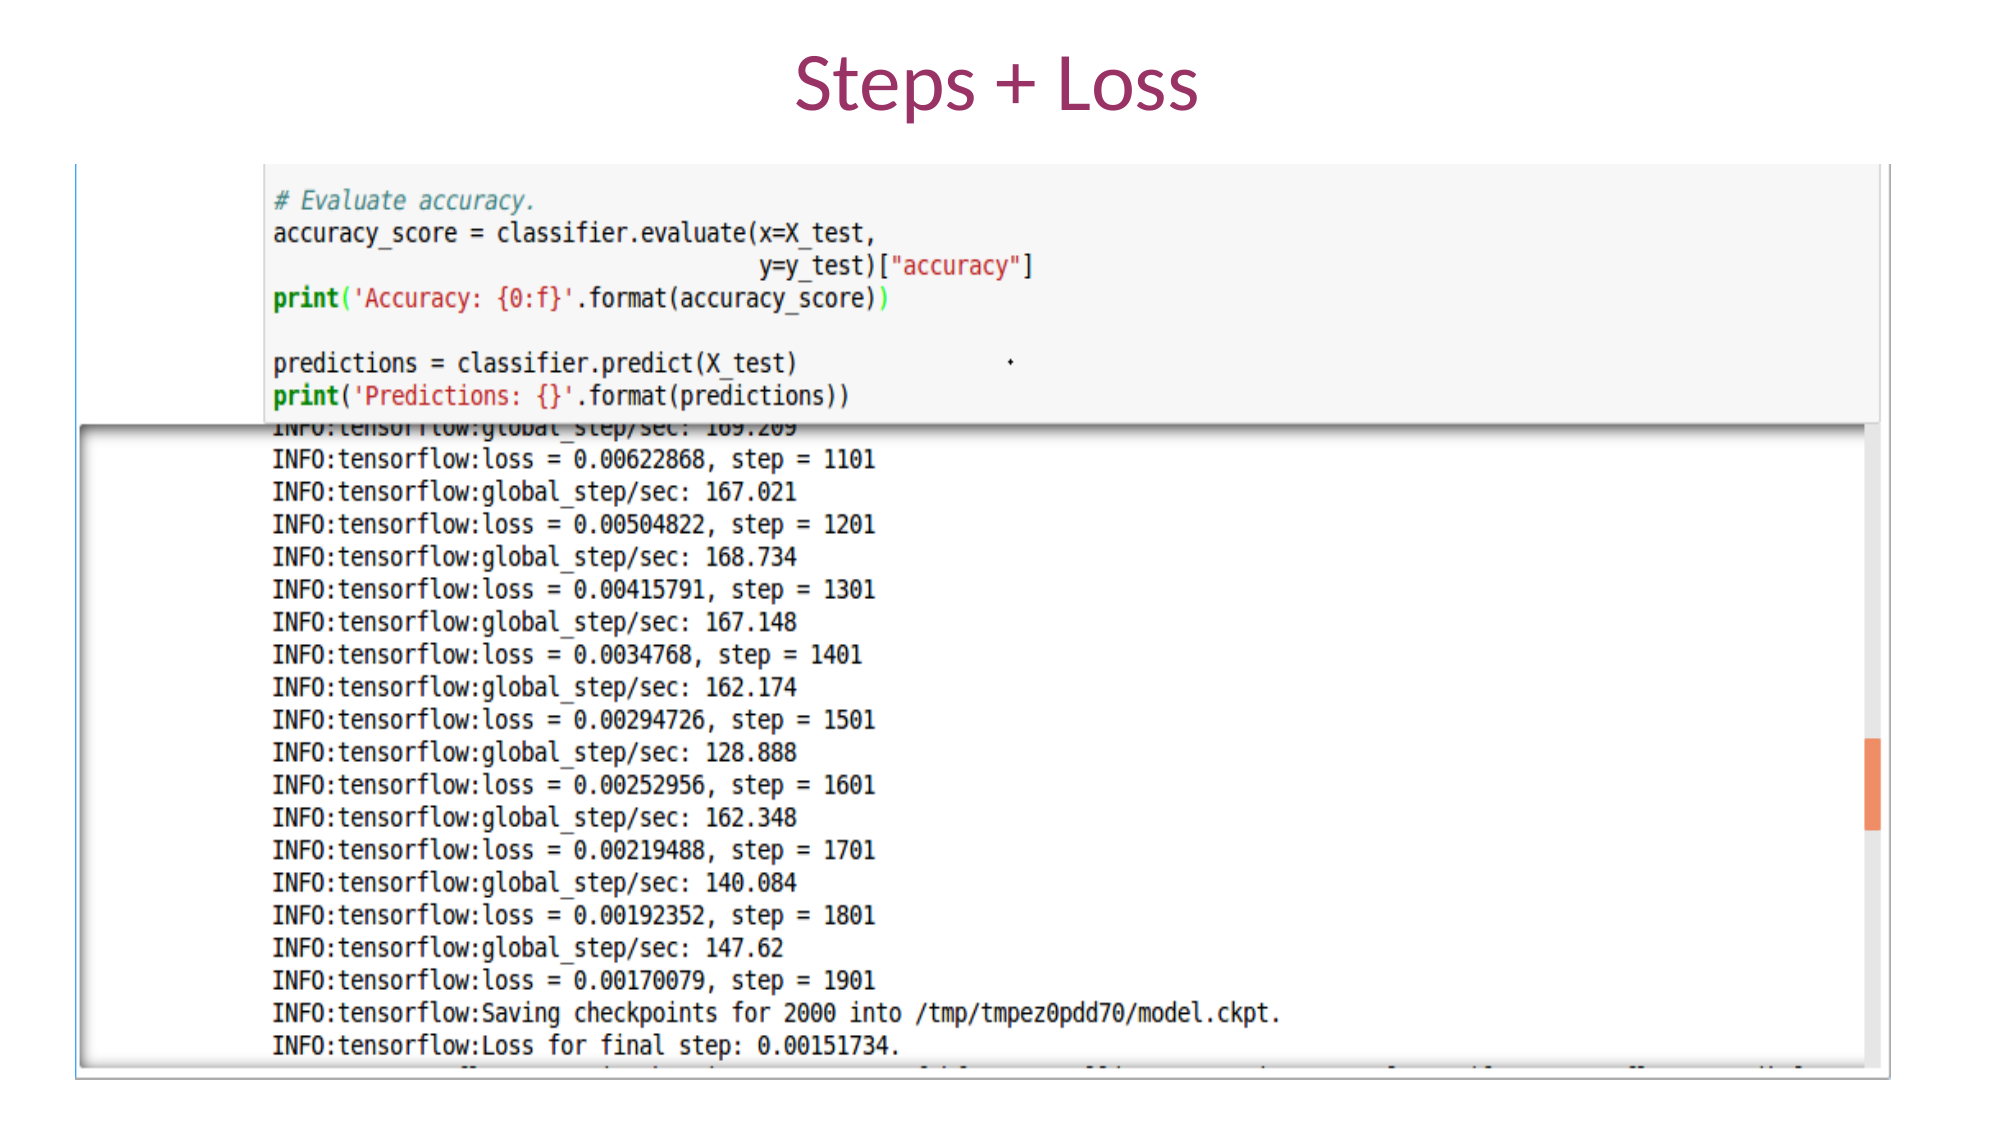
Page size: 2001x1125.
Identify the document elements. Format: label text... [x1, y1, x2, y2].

text_box Steps + Loss [210, 20, 1786, 136]
picture [75, 164, 1891, 1081]
